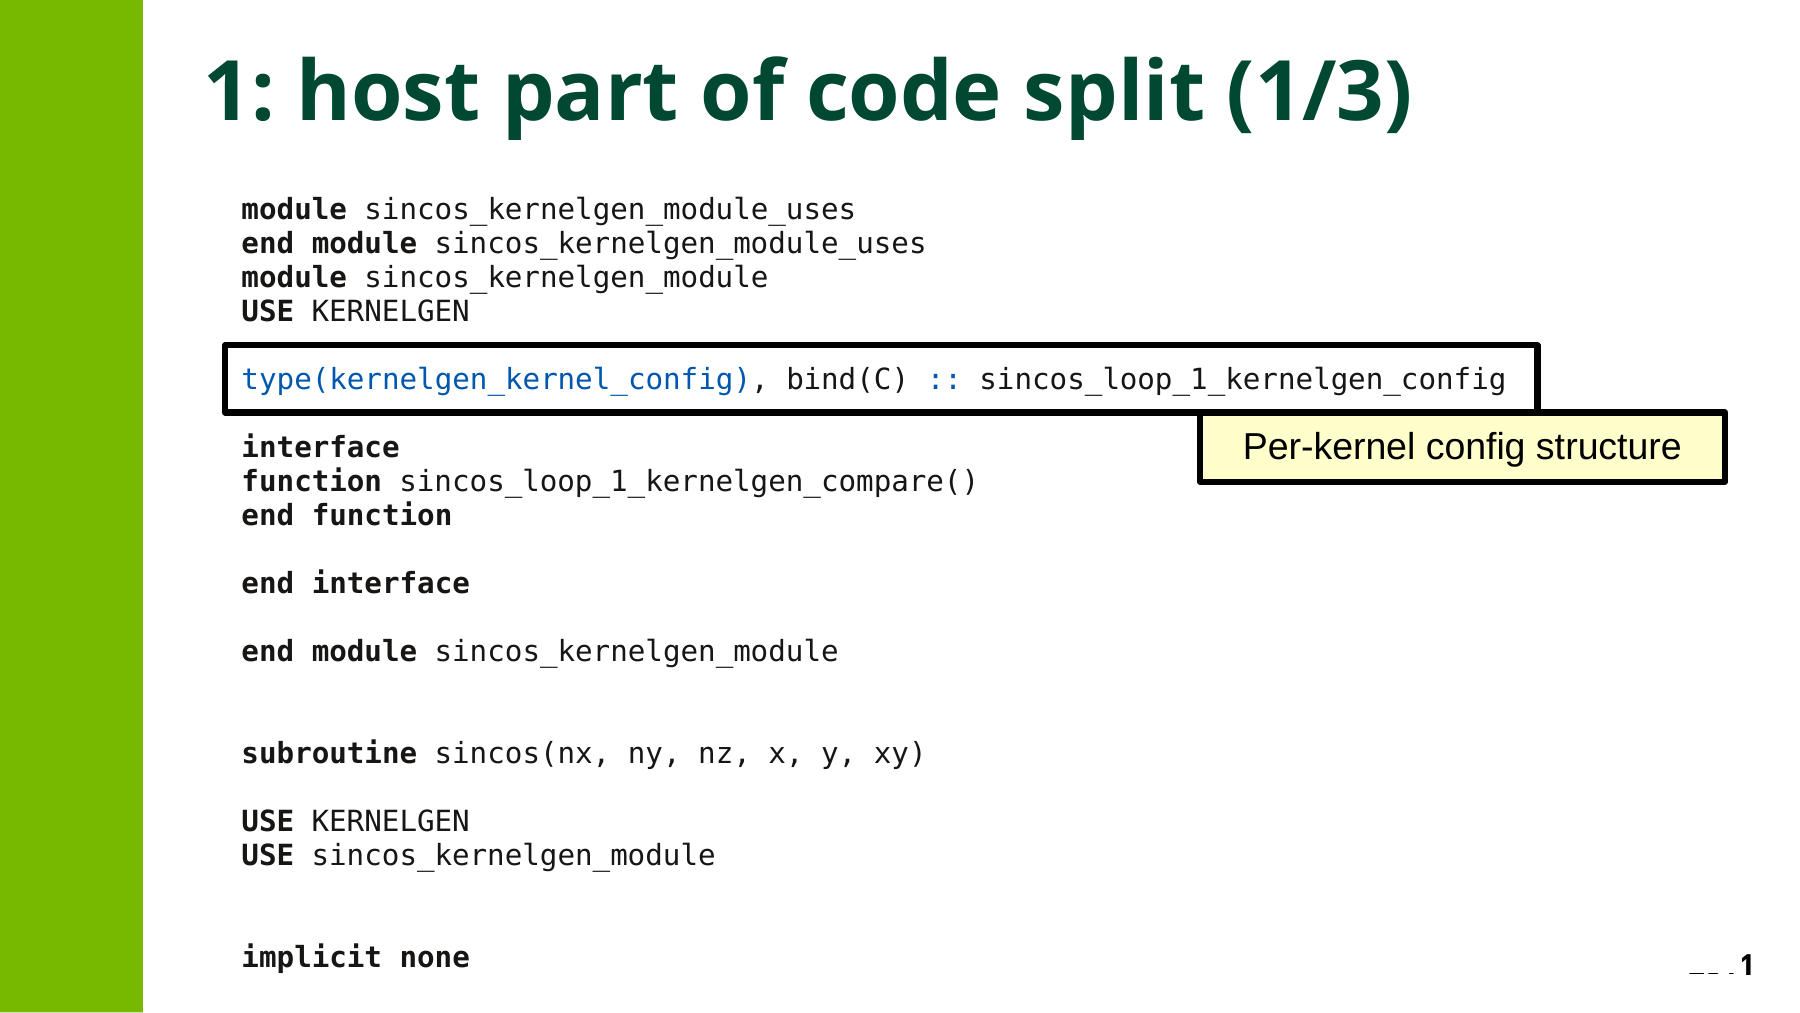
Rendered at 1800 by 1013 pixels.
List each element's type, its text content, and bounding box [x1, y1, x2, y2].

title 1: host part of code split (1/3) [188, 40, 1733, 211]
text_box Per-kernel config structure [1200, 412, 1726, 482]
chart [240, 348, 1534, 409]
chart [240, 193, 1744, 1013]
